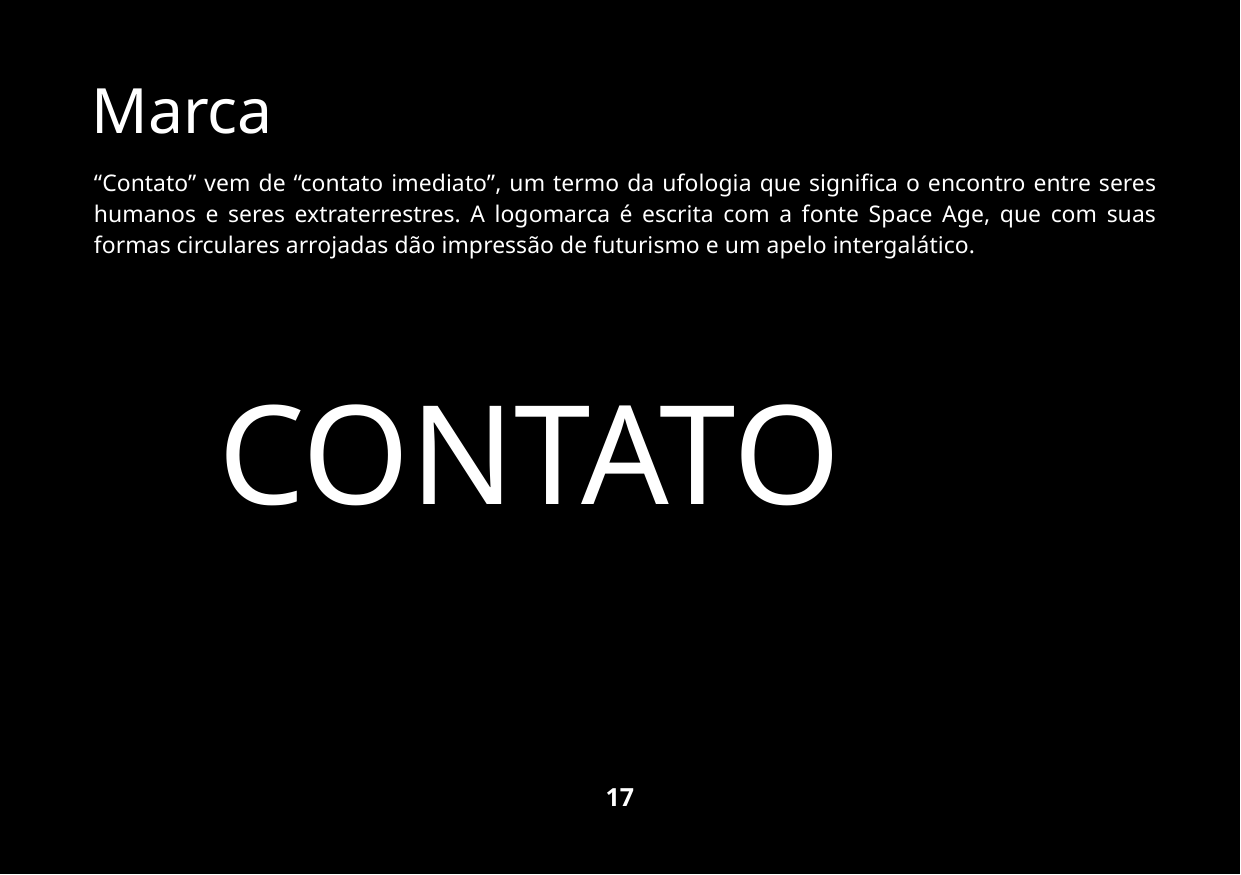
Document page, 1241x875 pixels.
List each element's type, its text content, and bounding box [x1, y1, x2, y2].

text_box Marca [76, 58, 1182, 193]
text_box “Contato” vem de “contato imediato”, um termo da ufologia que significa o encontro entre seres humanos e seres extraterrestres. A logomarca é escrita com a fonte Space Age, que com suas formas circulares arrojadas dão impressão de futurismo e um apelo intergalático. [93, 166, 1158, 735]
title 17 [602, 779, 638, 815]
text_box CONTATO [203, 350, 1046, 497]
